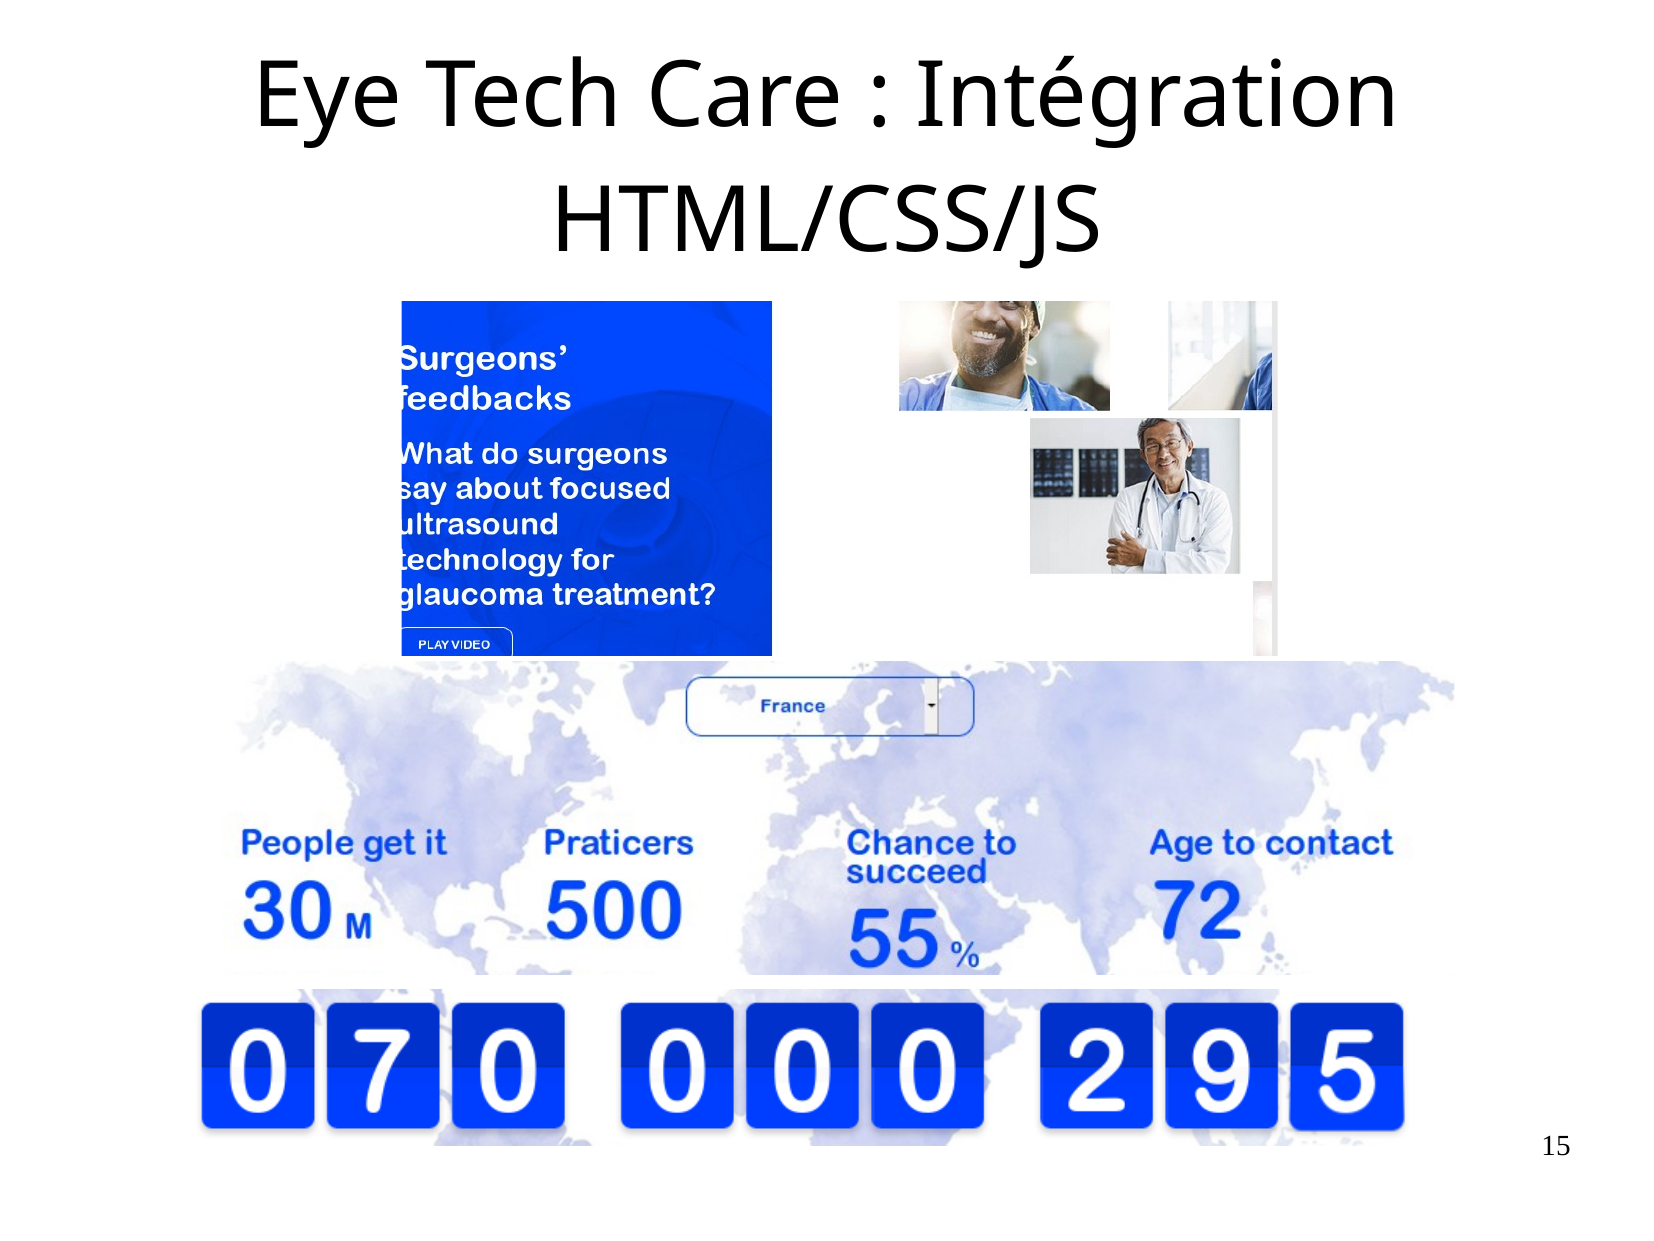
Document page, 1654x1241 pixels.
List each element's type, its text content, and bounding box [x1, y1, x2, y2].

picture [188, 989, 1430, 1146]
picture [401, 301, 1278, 656]
picture [200, 661, 1455, 975]
title Eye Tech Care : Intégration HTML/CSS/JS [82, 49, 1571, 257]
